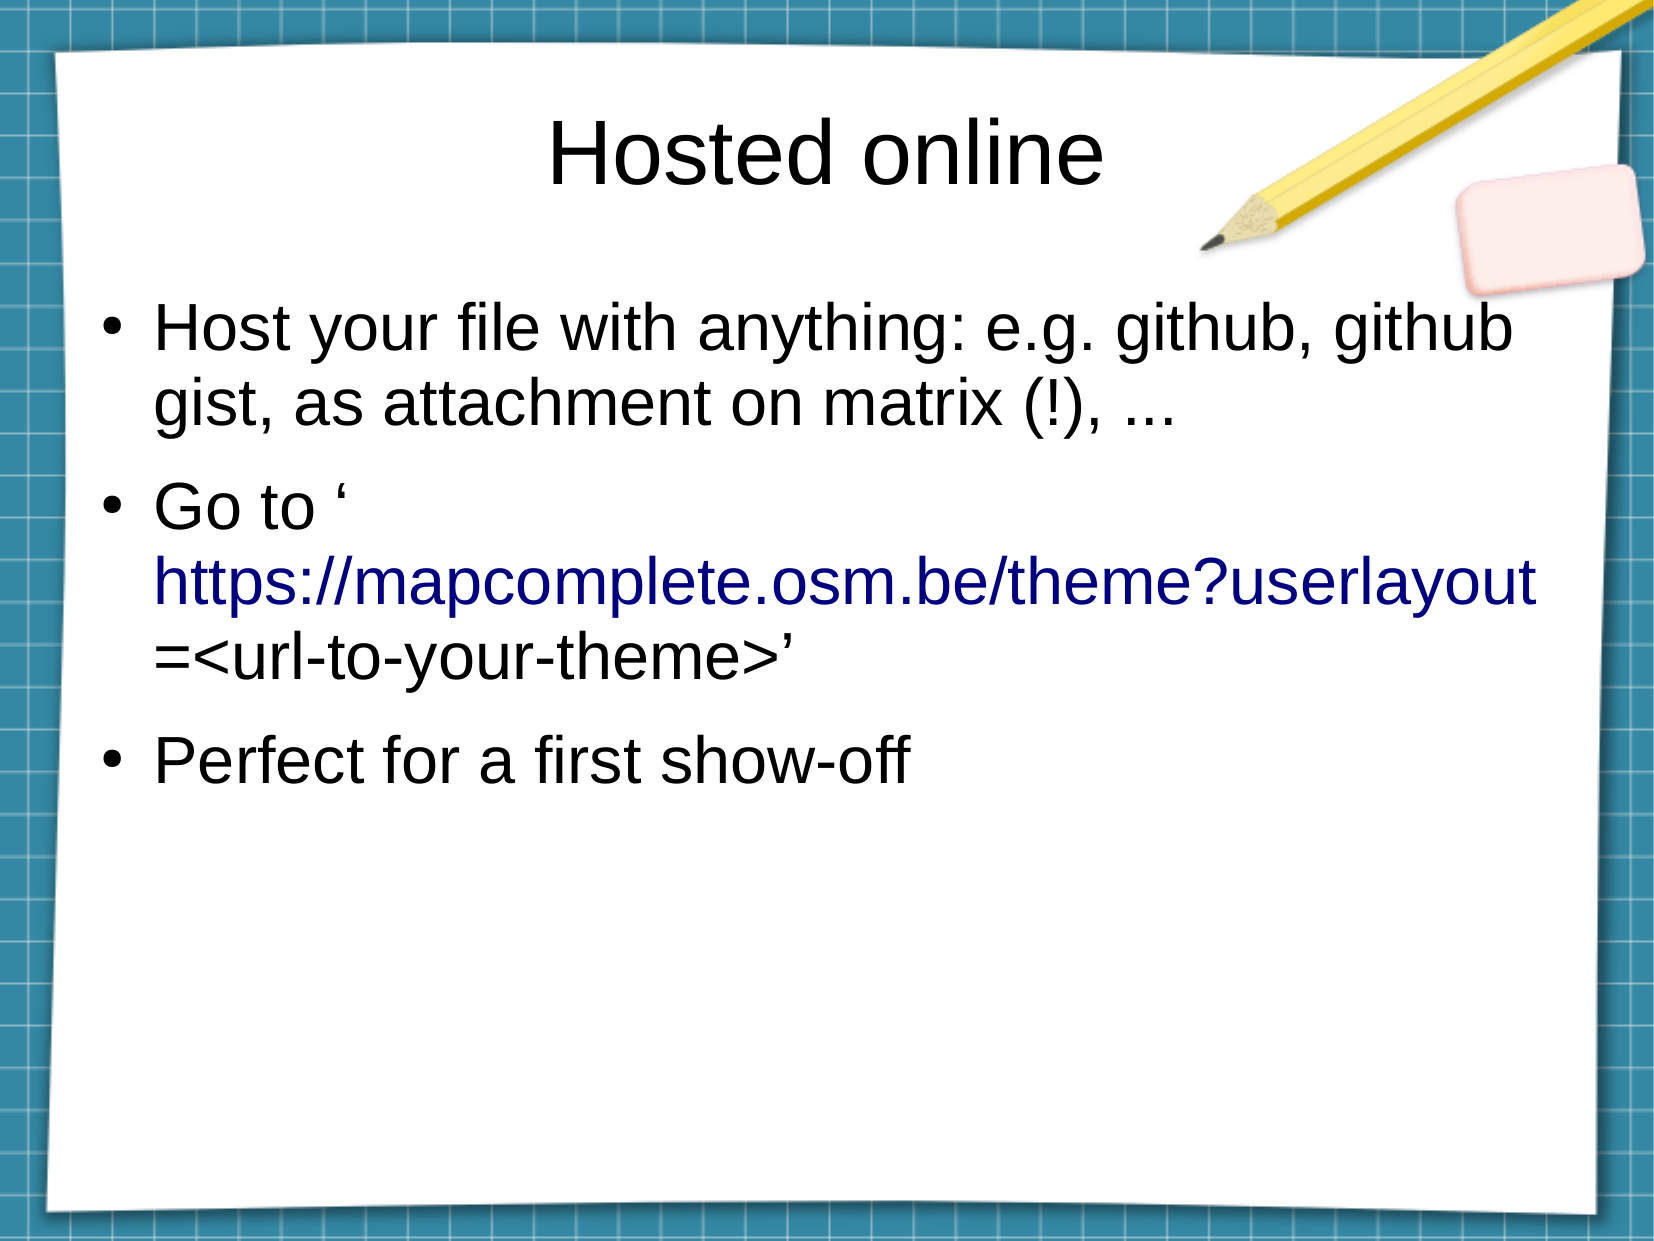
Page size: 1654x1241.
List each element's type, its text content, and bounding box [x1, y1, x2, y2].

list Host your file with anything: e.g. github, github gist, as attachment on matrix (!), ... Go to ‘https://mapcomplete.osm.be/theme?userlayout=<url-to-your-theme>’ Perfect for a first show-off [82, 290, 1571, 1010]
picture [0, 0, 1654, 1241]
title Hosted online [82, 49, 1571, 257]
